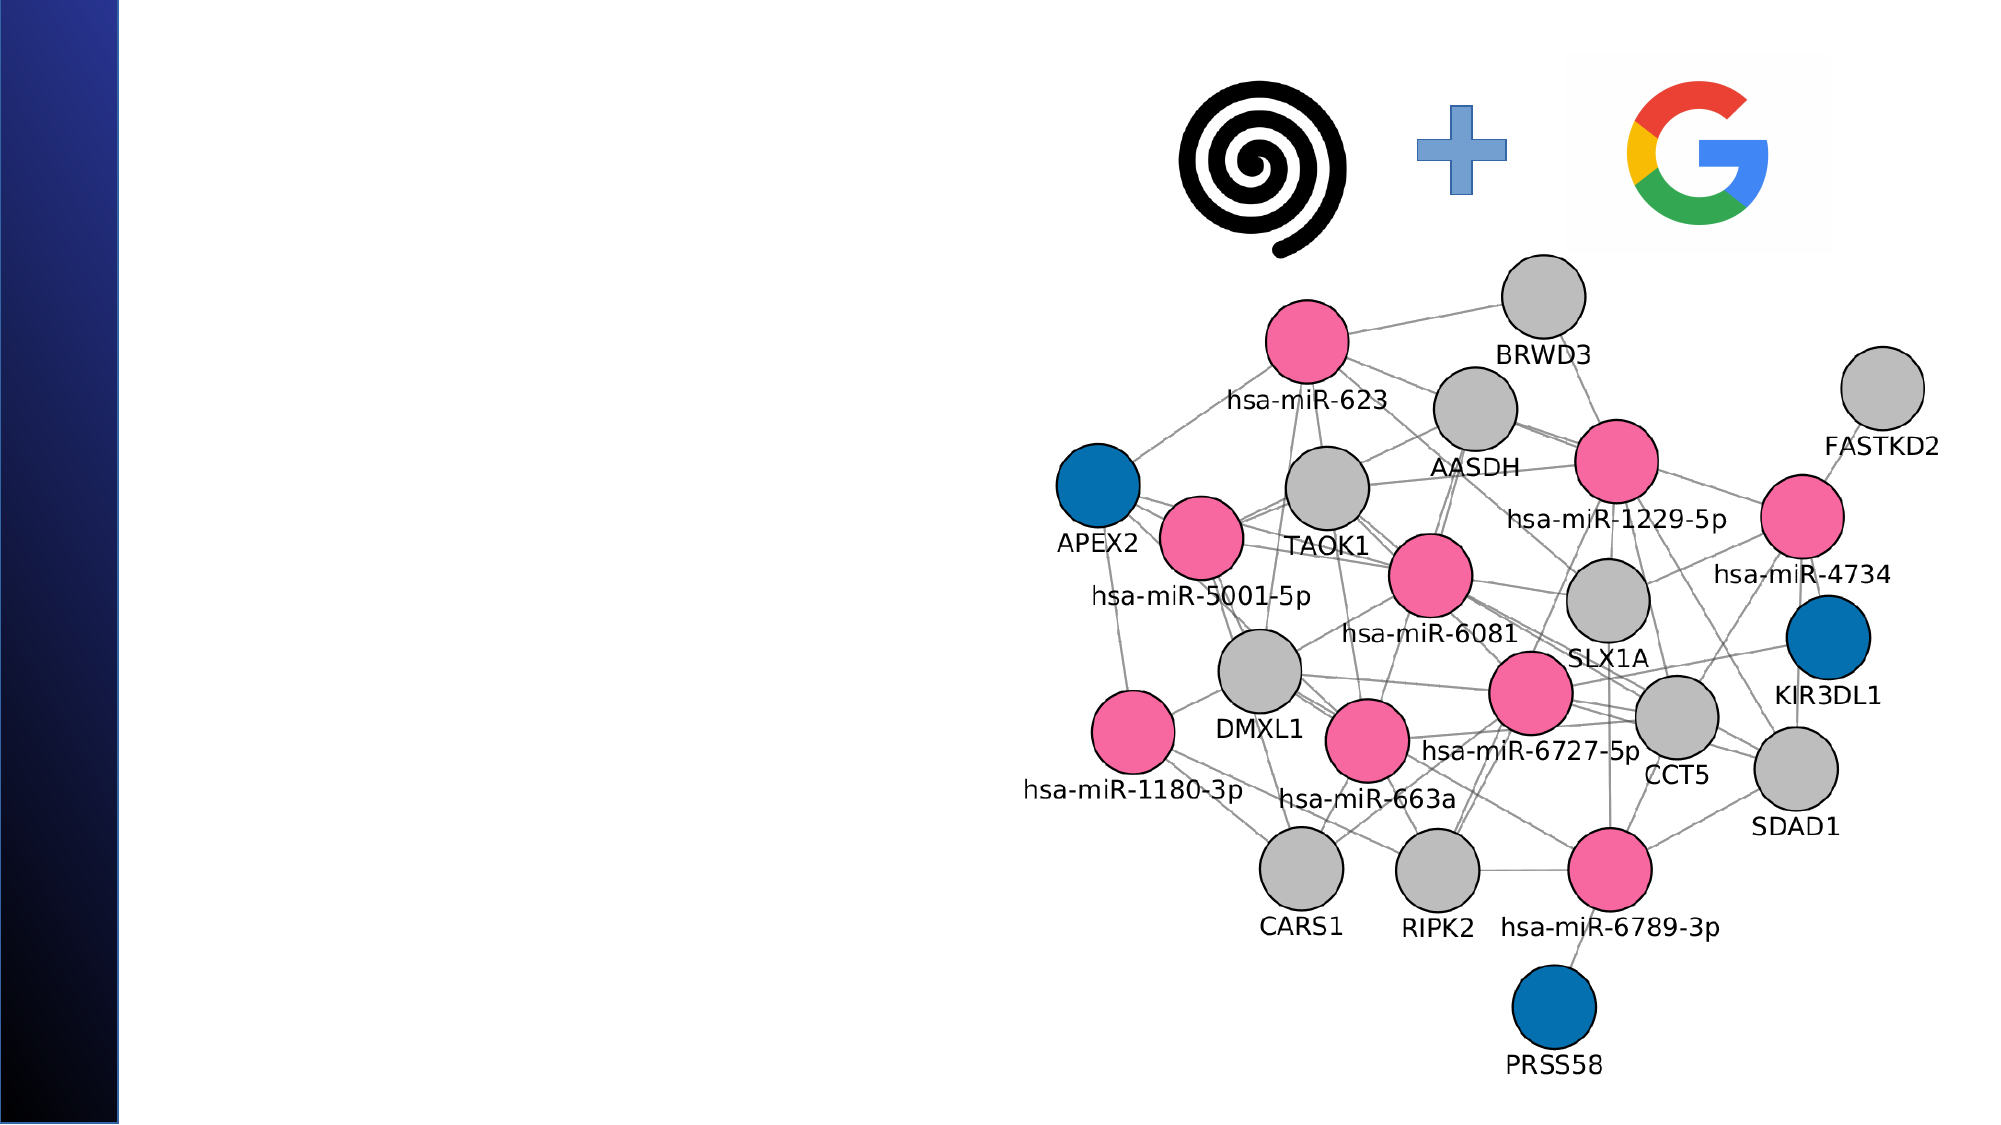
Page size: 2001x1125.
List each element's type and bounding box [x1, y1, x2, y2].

text_box [1417, 105, 1506, 195]
picture [974, 53, 1979, 1087]
text_box [0, 0, 118, 1123]
